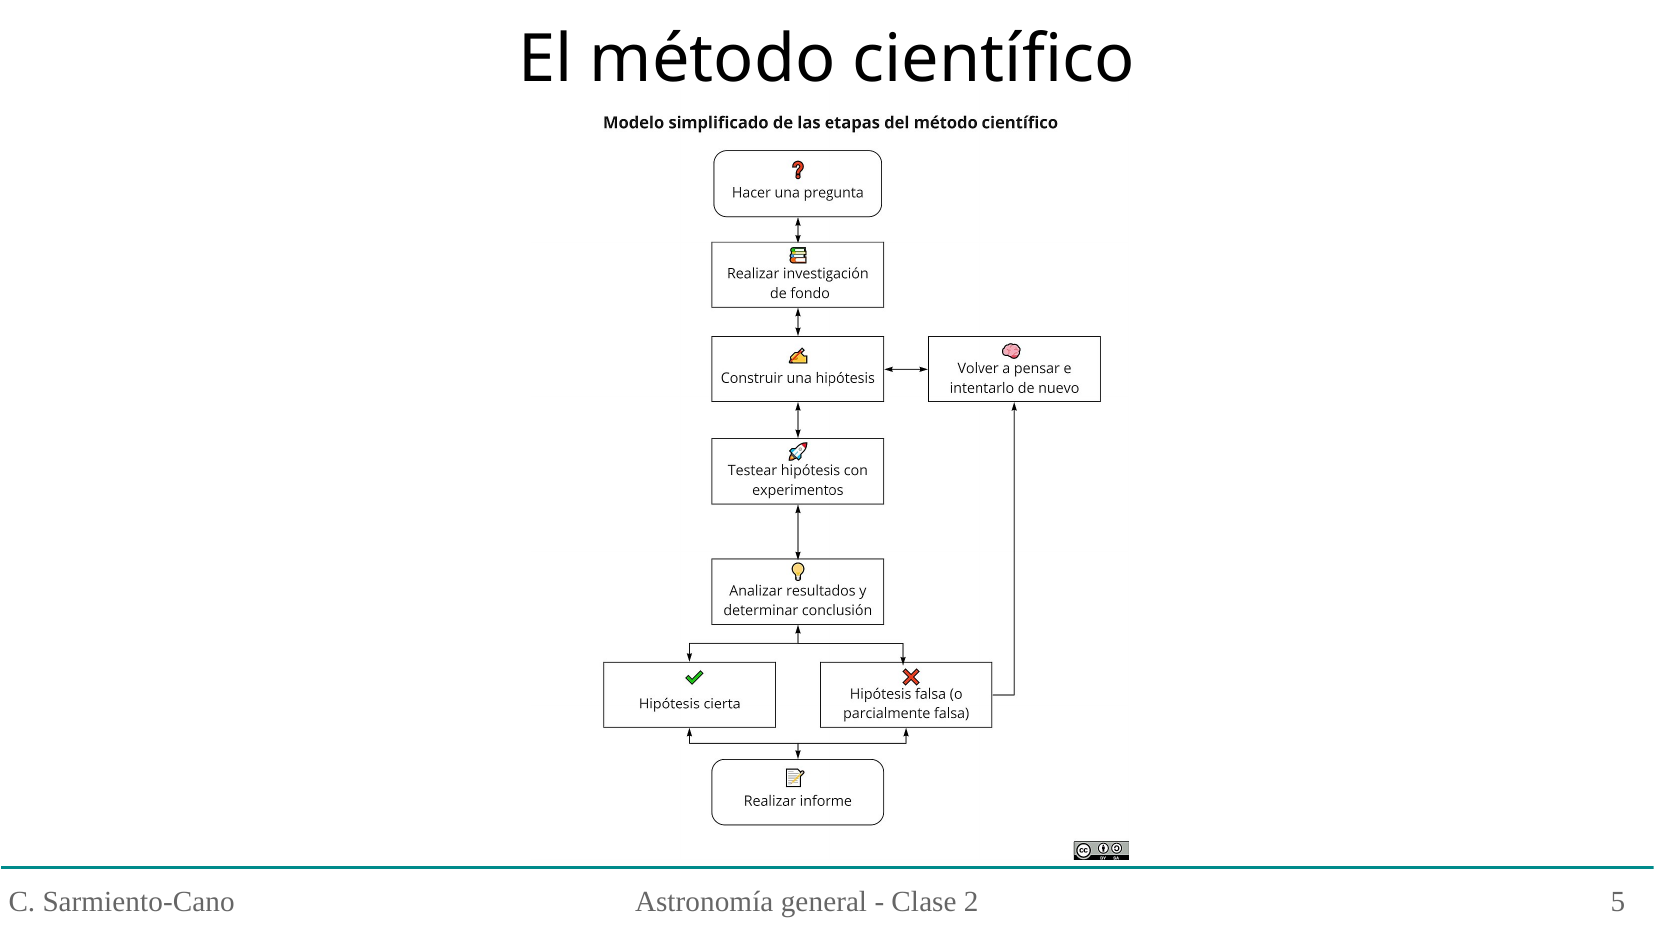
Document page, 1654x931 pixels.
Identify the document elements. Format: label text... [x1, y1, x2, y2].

picture [531, 88, 1129, 860]
title El método científico [82, 0, 1571, 134]
